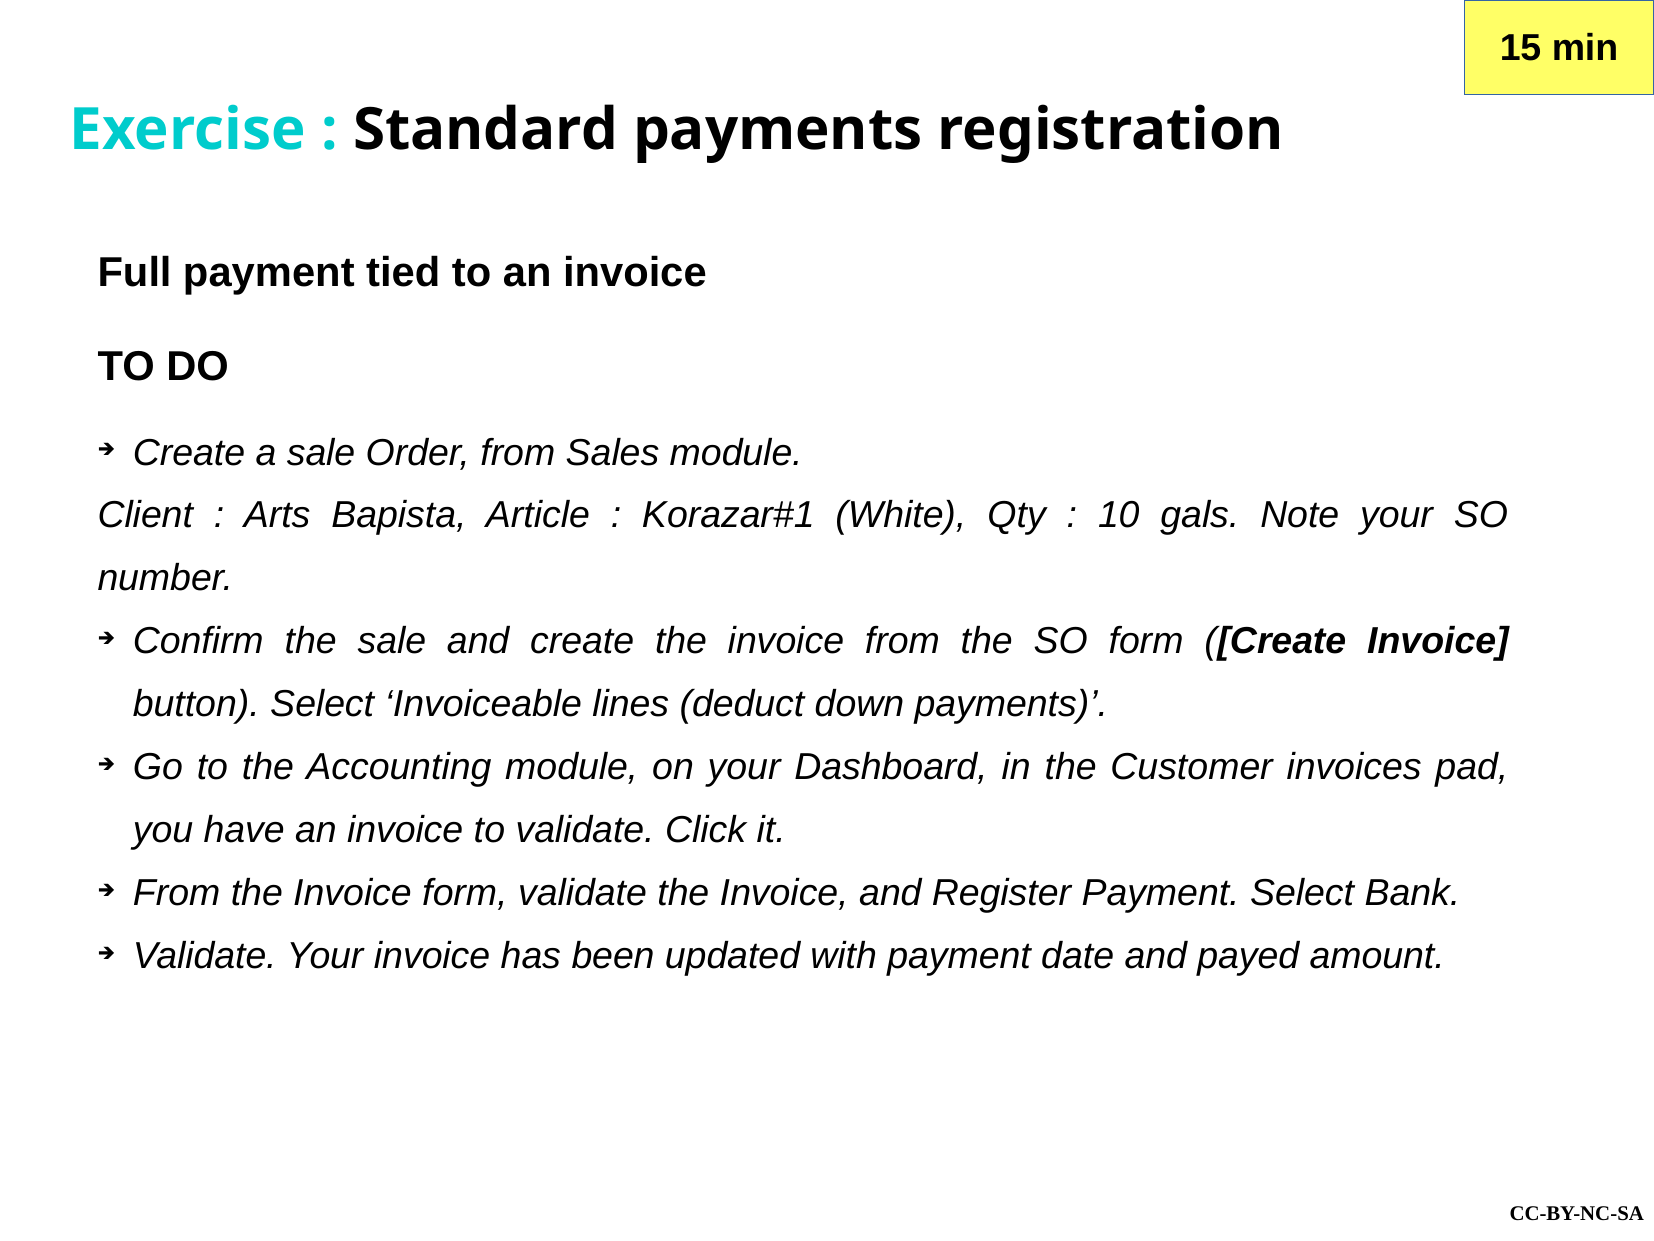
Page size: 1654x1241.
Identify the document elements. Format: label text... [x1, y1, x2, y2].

text_box Full payment tied to an invoice TO DO Create a sale Order, from Sales module. Client : Arts Bapista, Article : Korazar#1 (White), Qty : 10 gals. Note your SO number. Confirm the sale and create the invoice from the SO form ([Create Invoice] button). Select ‘Invoiceable lines (deduct down payments)’. Go to the Accounting module, on your Dashboard, in the Customer invoices pad, you have an invoice to validate. Click it. From the Invoice form, validate the Invoice, and Register Payment. Select Bank. Validate. Your invoice has been updated with payment date and payed amount. [82, 231, 1524, 1191]
text_box 15 min [1464, 0, 1654, 95]
title Exercise : Standard payments registration [70, 23, 1559, 231]
